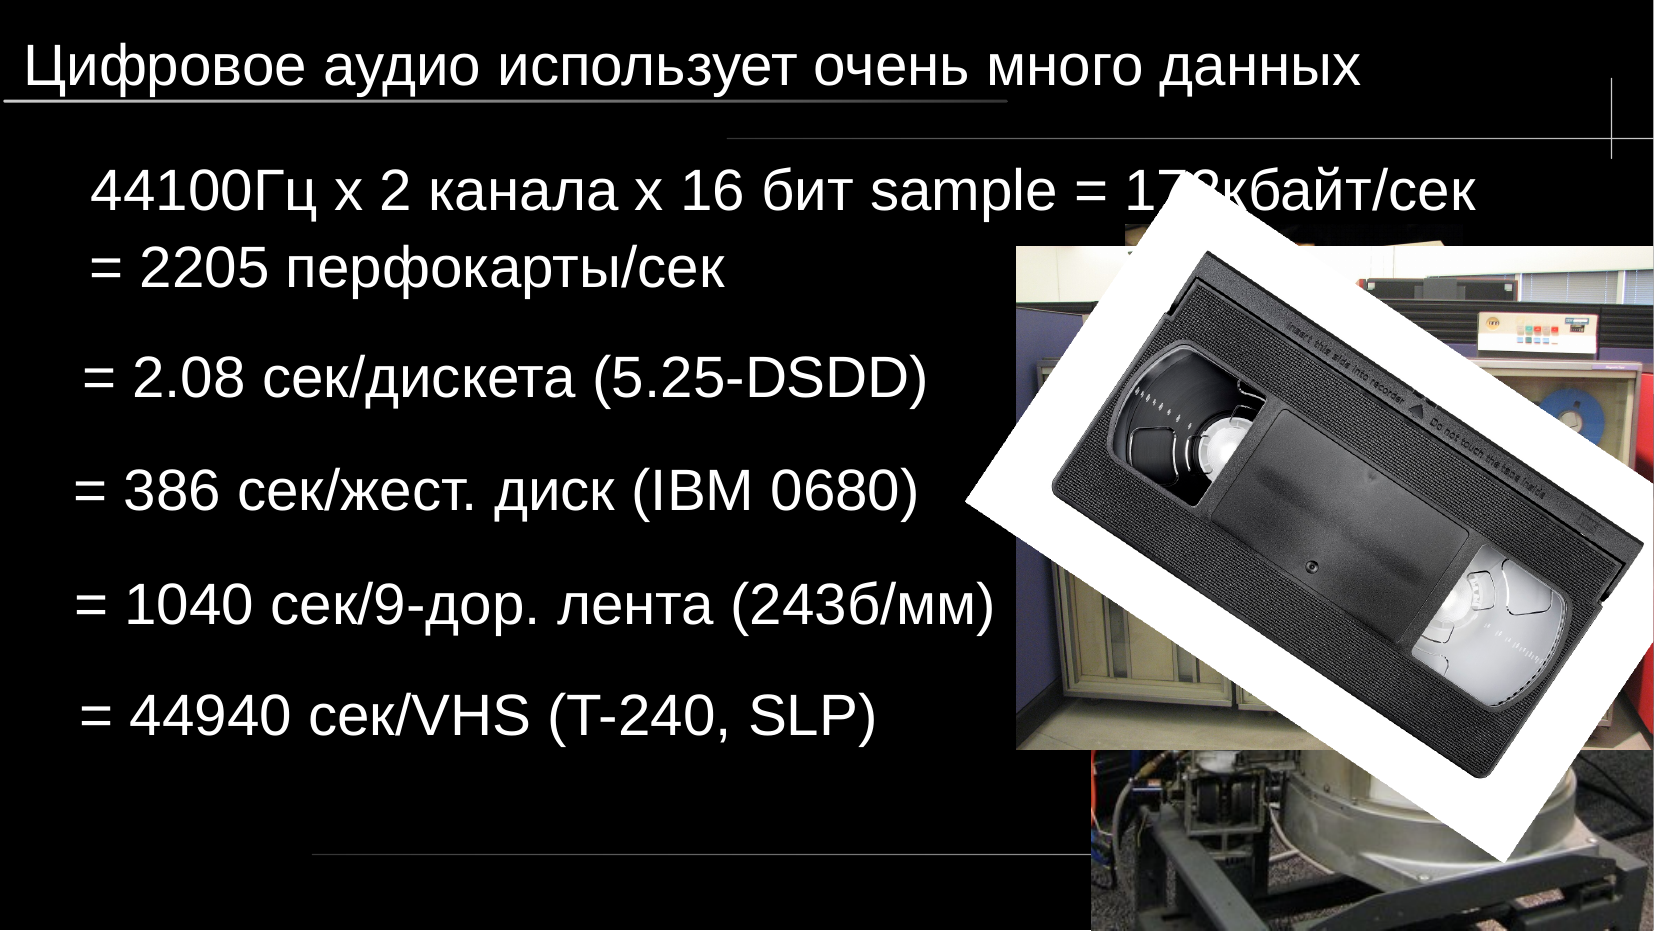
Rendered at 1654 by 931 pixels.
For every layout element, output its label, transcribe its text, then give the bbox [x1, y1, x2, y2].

text_box = 1040 сек/9-дор. лента (243б/мм) [59, 564, 1012, 638]
title Цифровое аудио использует очень много данных [23, 11, 1589, 119]
text_box = 2205 перфокарты/cек [75, 226, 751, 337]
text_box 44100Гц x 2 канала x 16 бит sample = 172кбайт/cек [76, 150, 1483, 224]
text_box = 2.08 сек/дискета (5.25-DSDD) [67, 337, 947, 411]
text_box = 44940 сек/VHS (T-240, SLP) [64, 675, 892, 749]
picture [964, 170, 1654, 931]
text_box = 386 сек/жест. диск (IBM 0680) [58, 450, 938, 524]
